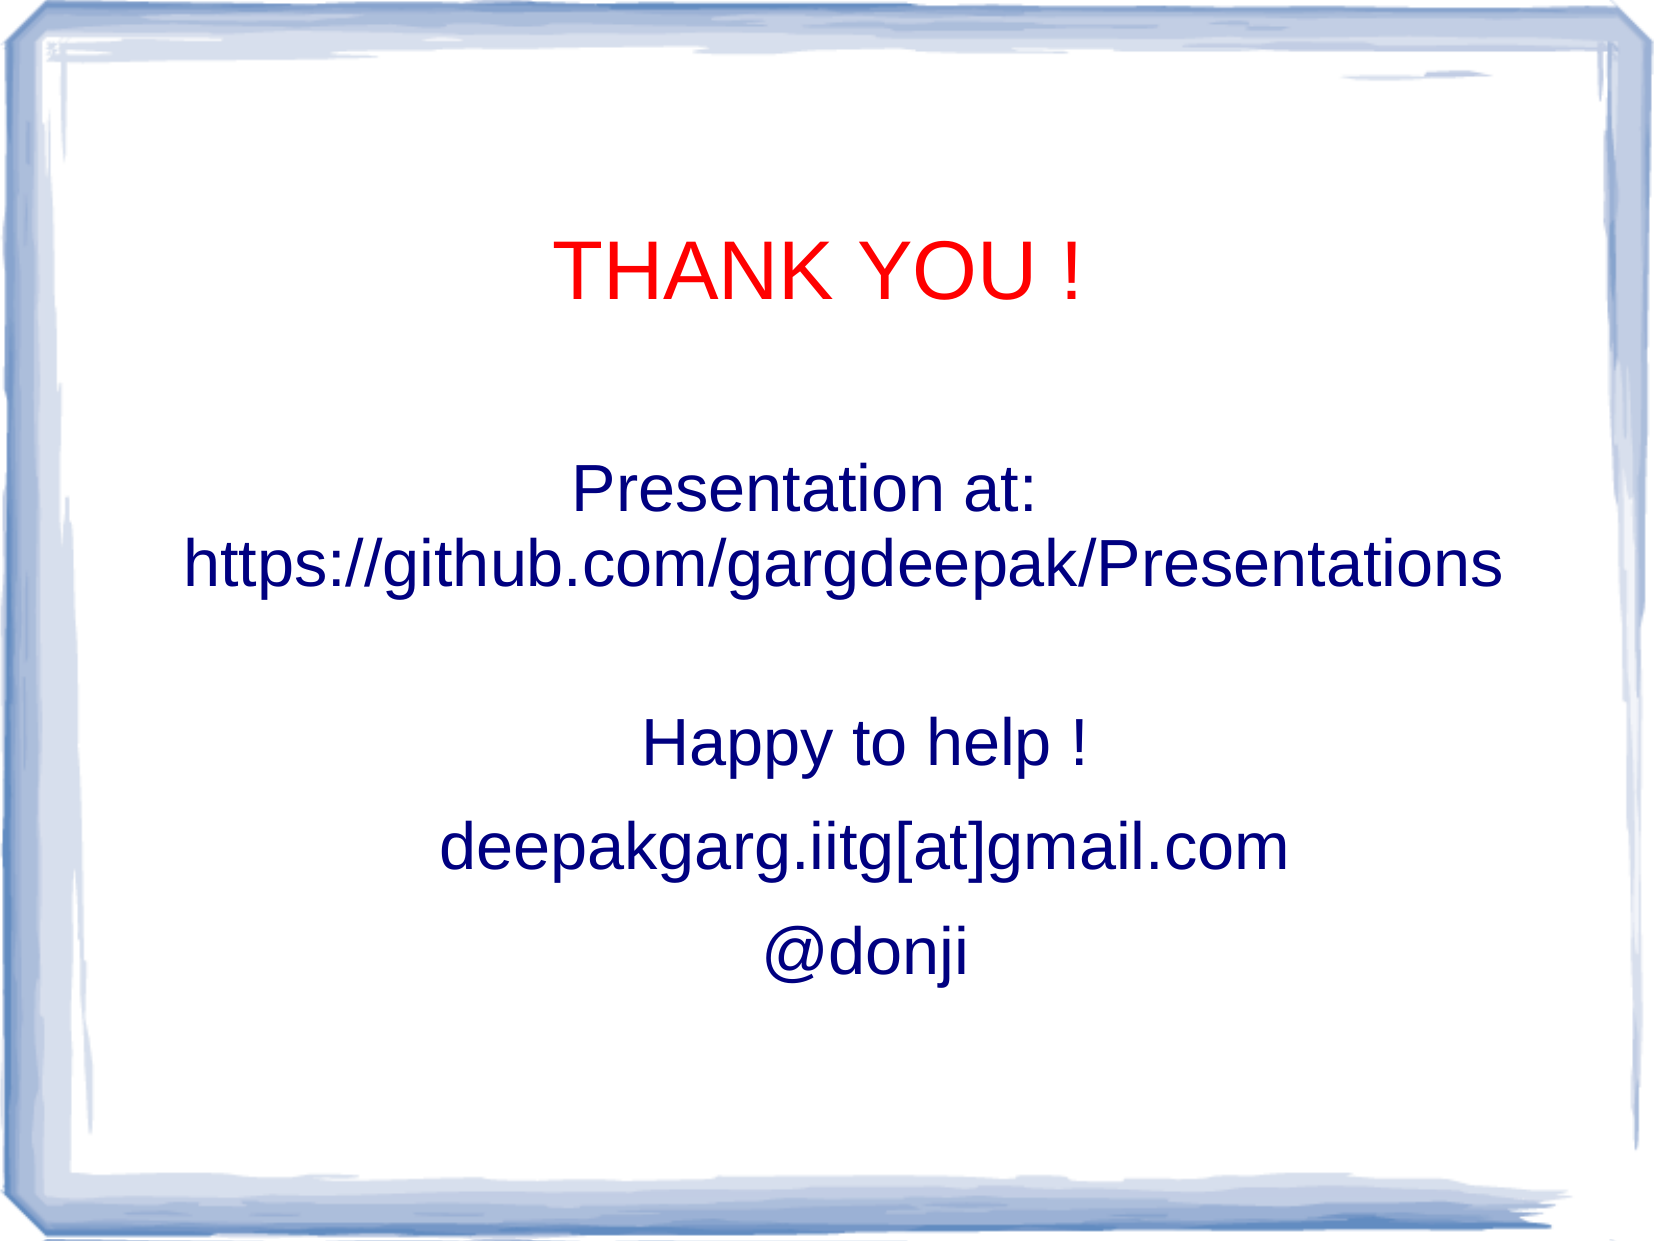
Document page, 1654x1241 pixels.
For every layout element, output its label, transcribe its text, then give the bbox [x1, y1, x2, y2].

picture [0, 0, 1654, 1241]
list THANK YOU ! Presentation at: https://github.com/gargdeepak/Presentations Happy to help ! deepakgarg.iitg[at]gmail.com @donji [112, 224, 1548, 1146]
